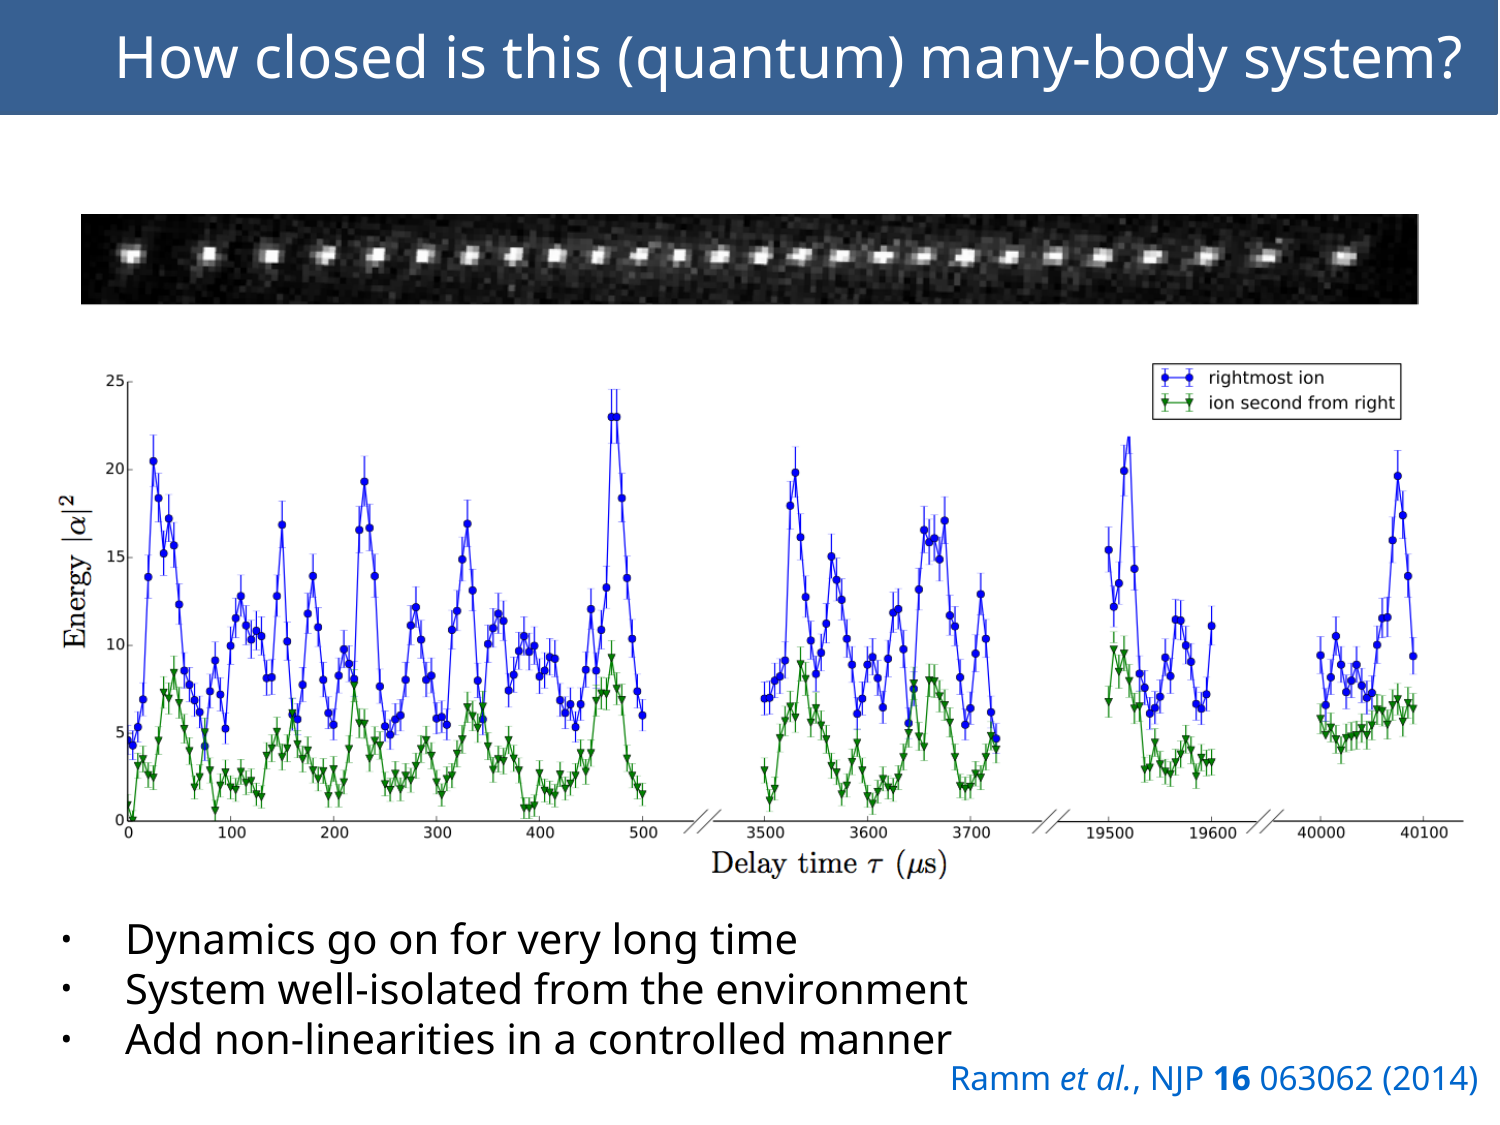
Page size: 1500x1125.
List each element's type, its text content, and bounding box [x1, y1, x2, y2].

text_box Dynamics go on for very long time System well-isolated from the environment Add non-linearities in a controlled manner [61, 877, 1084, 1099]
text_box Ramm et al., NJP 16 063062 (2014) [935, 1050, 1489, 1105]
picture [81, 214, 1419, 306]
picture [36, 327, 1464, 880]
text_box How closed is this (quantum) many-body system? [100, 13, 1500, 98]
